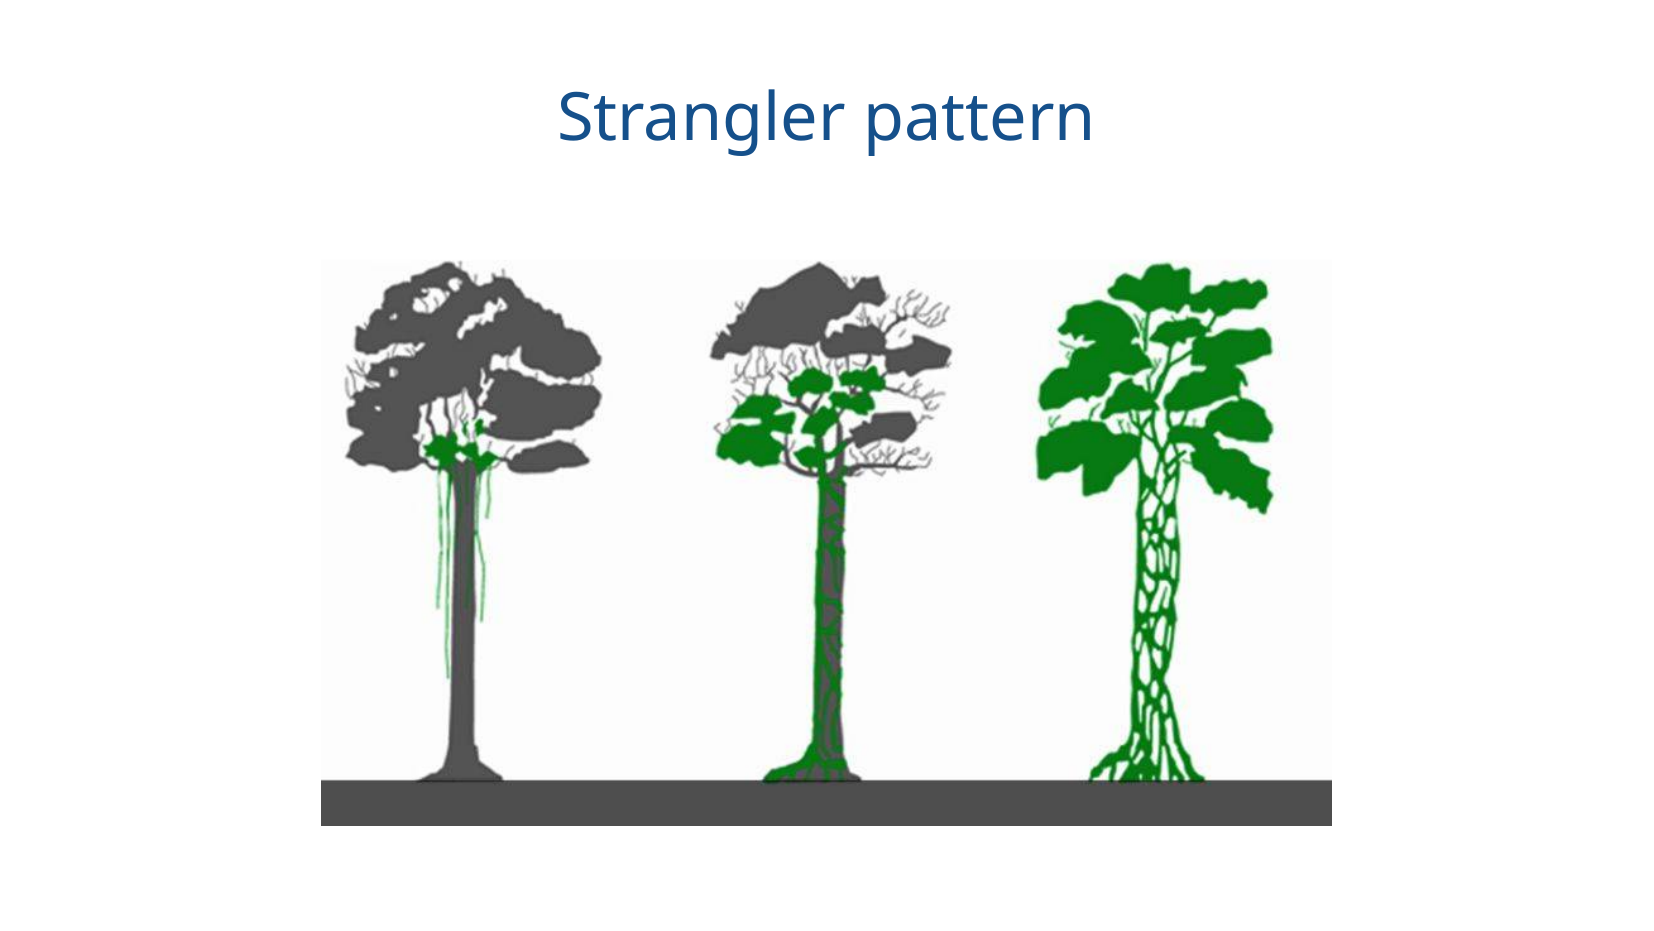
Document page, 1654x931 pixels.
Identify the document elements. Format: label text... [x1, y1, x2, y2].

title Strangler pattern [82, 36, 1571, 193]
picture [321, 240, 1332, 826]
